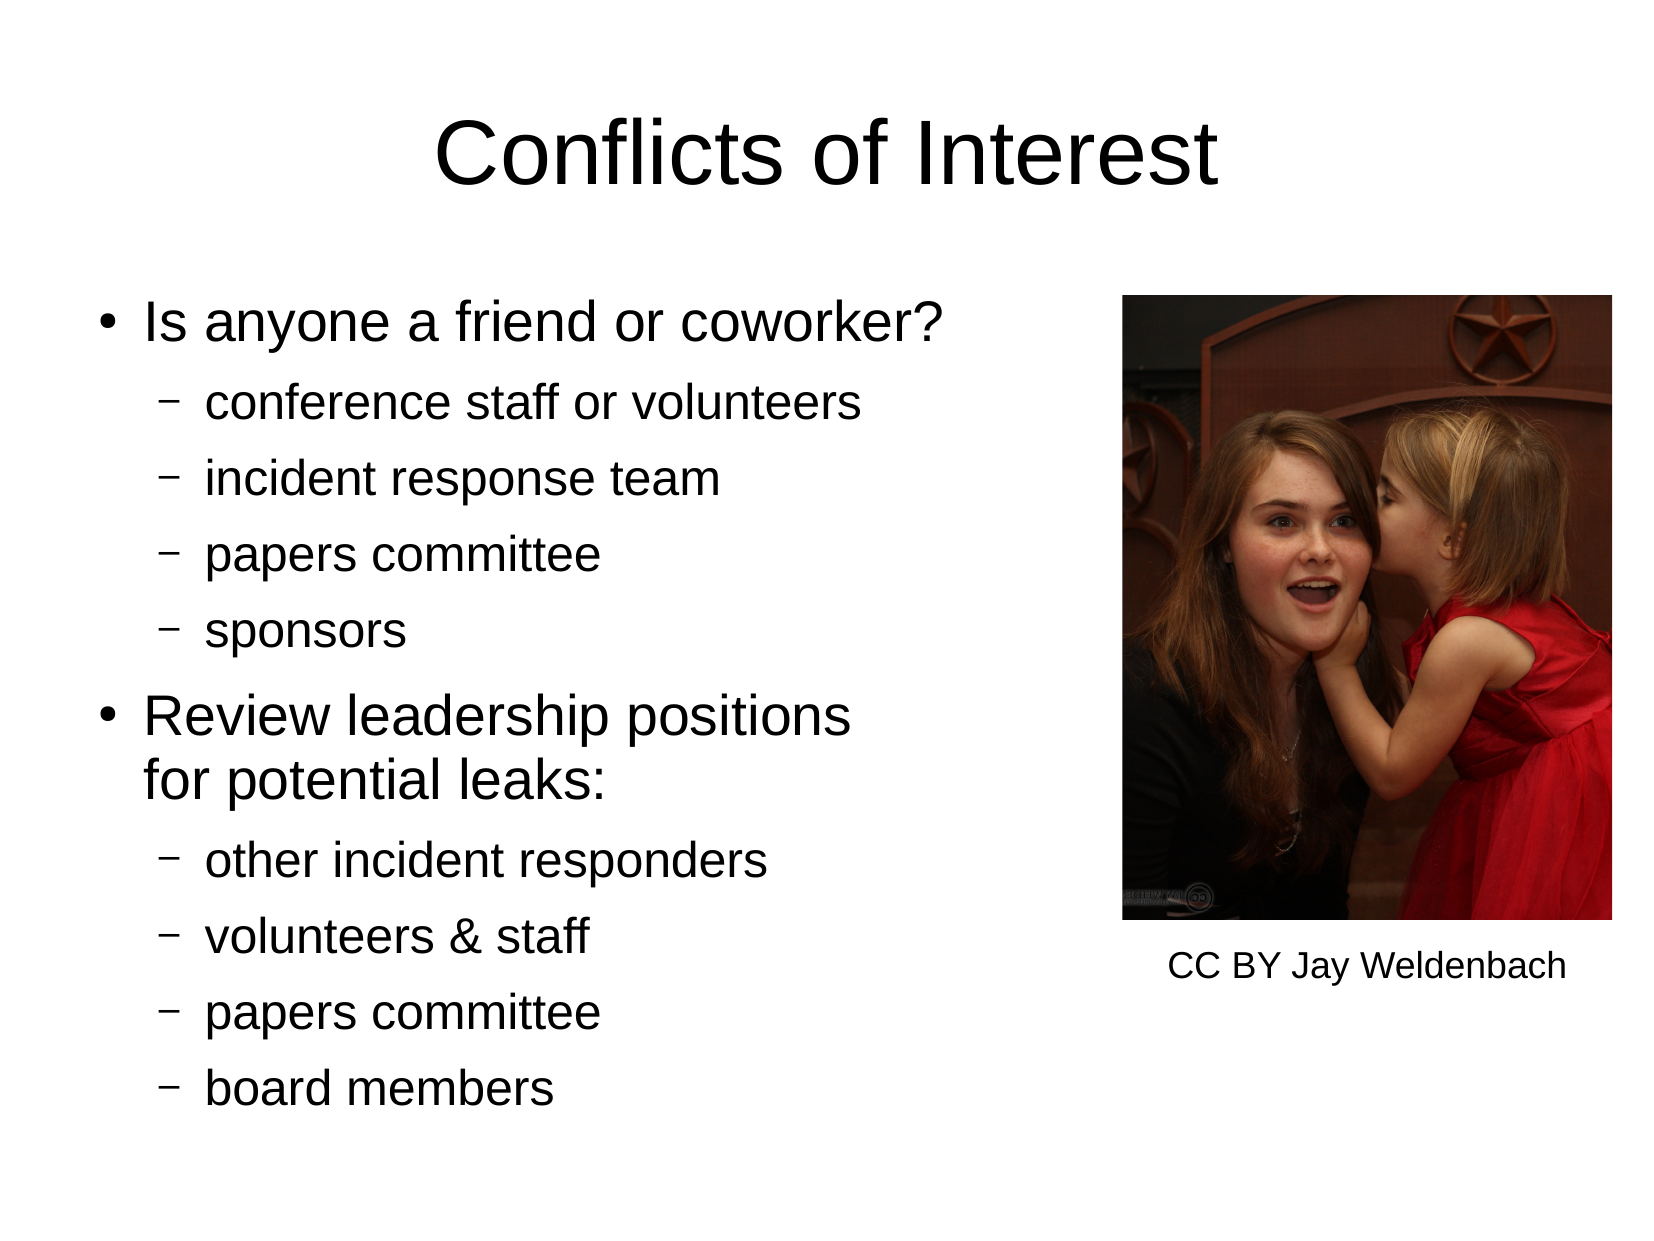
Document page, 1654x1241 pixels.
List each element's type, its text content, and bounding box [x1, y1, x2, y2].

list Is anyone a friend or coworker? conference staff or volunteers incident response team papers committee sponsors Review leadership positions for potential leaks: other incident responders volunteers & staff papers committee board members [82, 290, 1571, 1126]
title Conflicts of Interest [82, 49, 1571, 257]
text_box CC BY Jay Weldenbach [1152, 937, 1583, 995]
picture [1122, 295, 1613, 920]
